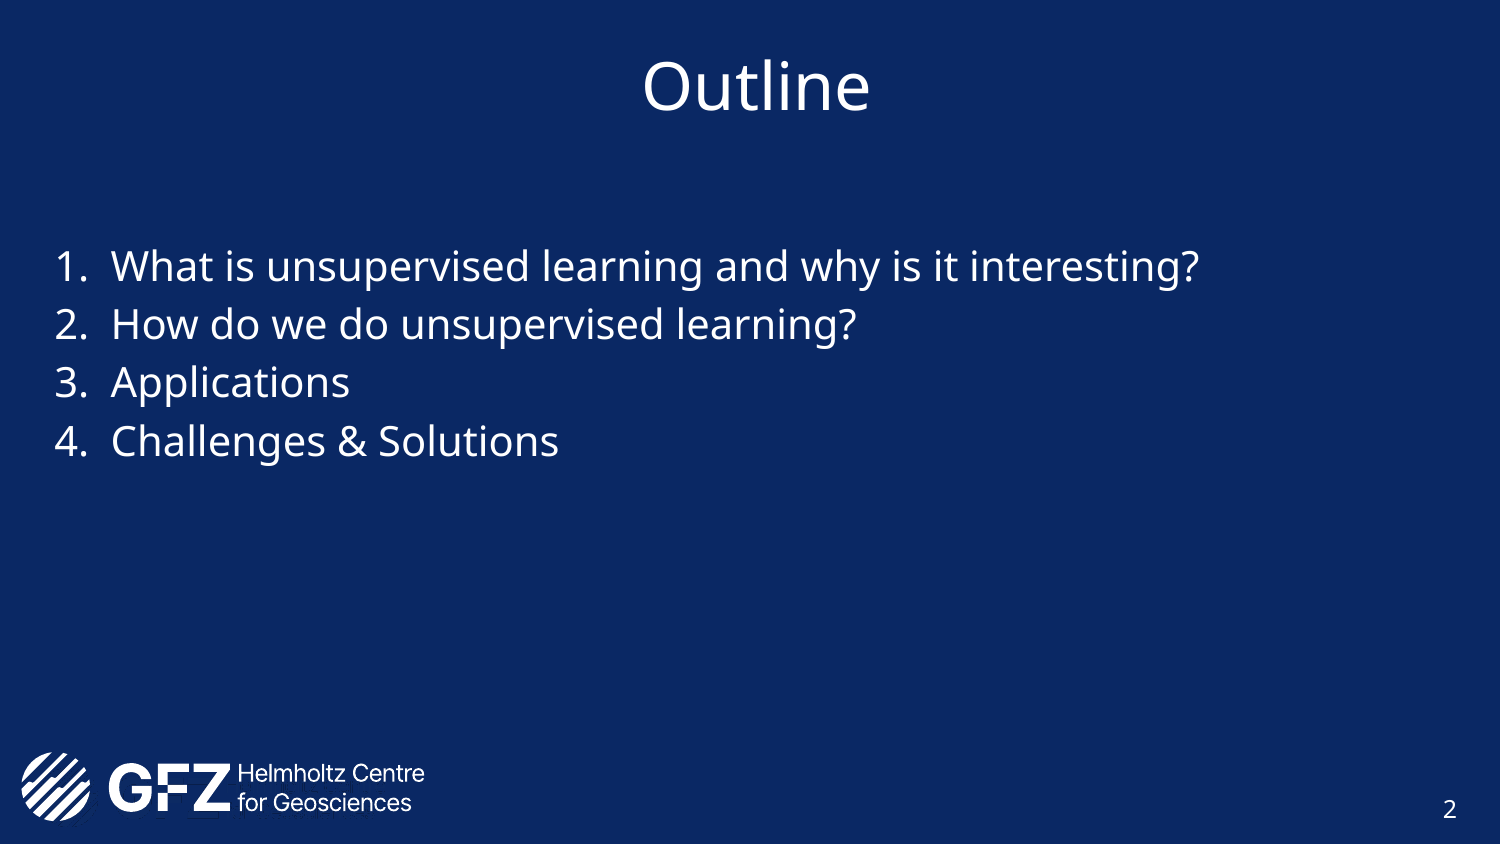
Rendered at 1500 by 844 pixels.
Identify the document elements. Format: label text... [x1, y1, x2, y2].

picture [377, 800, 385, 809]
list What is unsupervised learning and why is it interesting? How do we do unsupervised learning? Applications Challenges & Solutions [39, 231, 1475, 734]
picture [39, 767, 48, 776]
picture [39, 767, 65, 788]
picture [39, 767, 83, 805]
picture [39, 767, 385, 827]
title Outline [39, 35, 1475, 198]
